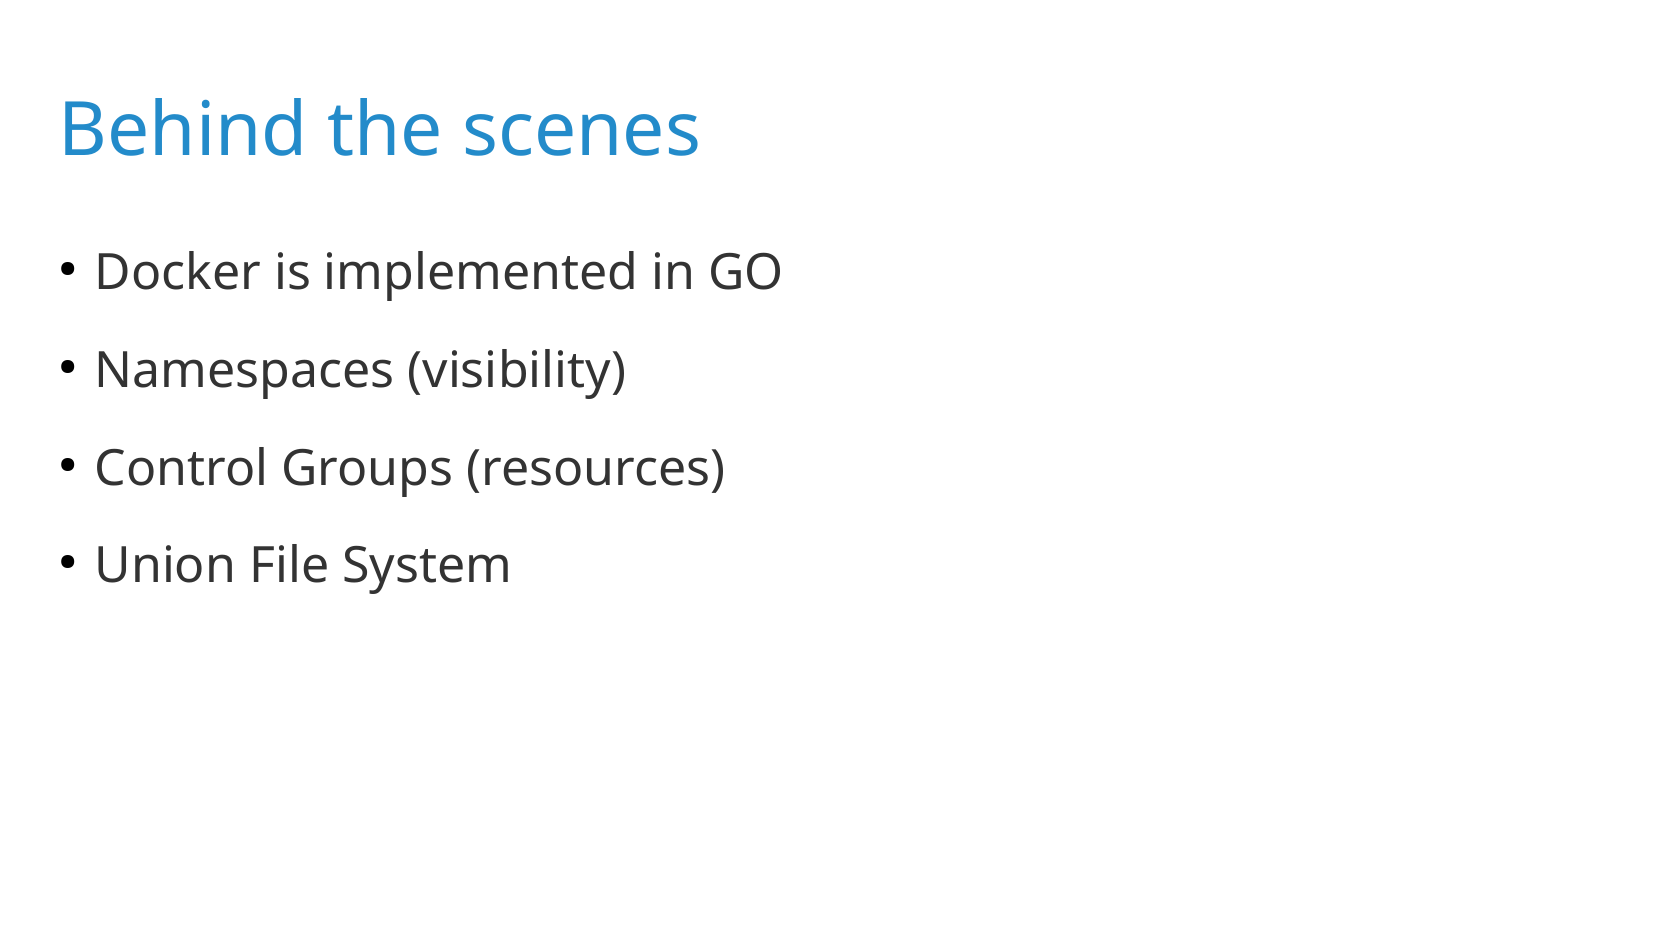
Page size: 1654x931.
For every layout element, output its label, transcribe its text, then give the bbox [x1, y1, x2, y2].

list Docker is implemented in GO Namespaces (visibility) Control Groups (resources) Union File System [59, 236, 1595, 768]
title Behind the scenes [59, 59, 1595, 178]
